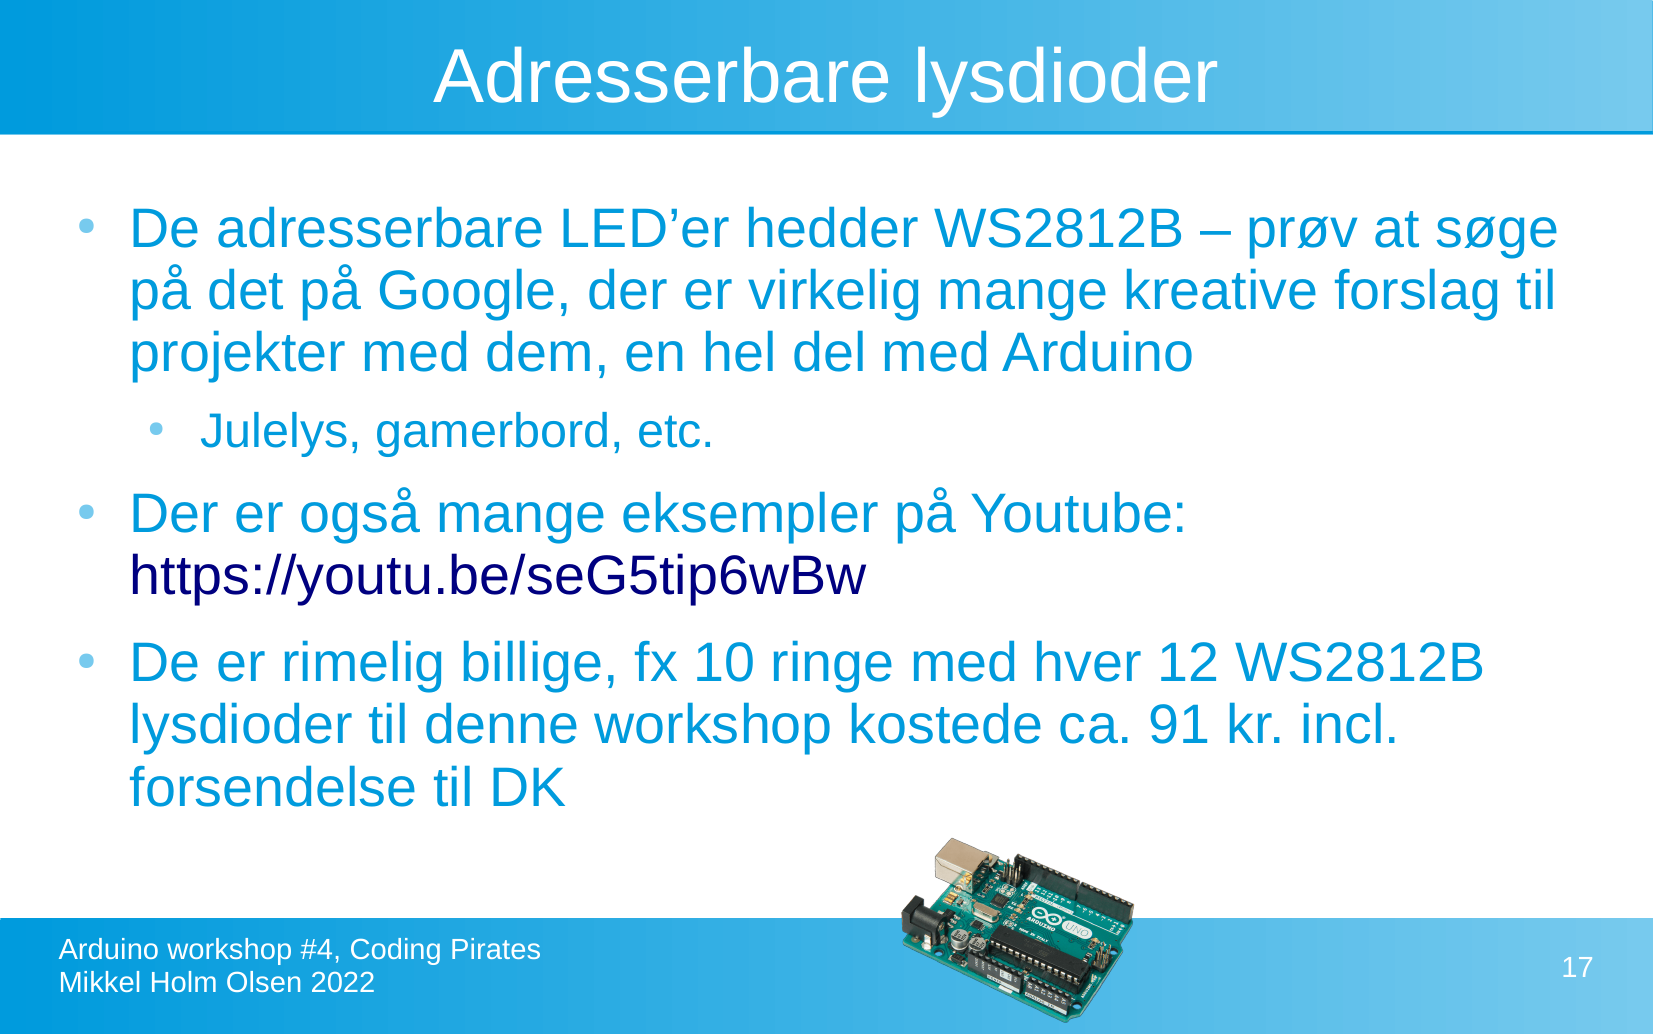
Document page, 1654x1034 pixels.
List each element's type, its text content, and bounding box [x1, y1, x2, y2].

title Adresserbare lysdioder [58, 32, 1594, 120]
list De adresserbare LED’er hedder WS2812B – prøv at søge på det på Google, der er virkelig mange kreative forslag til projekter med dem, en hel del med Arduino Julelys, gamerbord, etc. Der er også mange eksempler på Youtube: https://youtu.be/seG5tip6wBw De er rimelig billige, fx 10 ringe med hver 12 WS2812B lysdioder til denne workshop kostede ca. 91 kr. incl. forsendelse til DK [58, 196, 1594, 854]
picture [900, 854, 1138, 1024]
